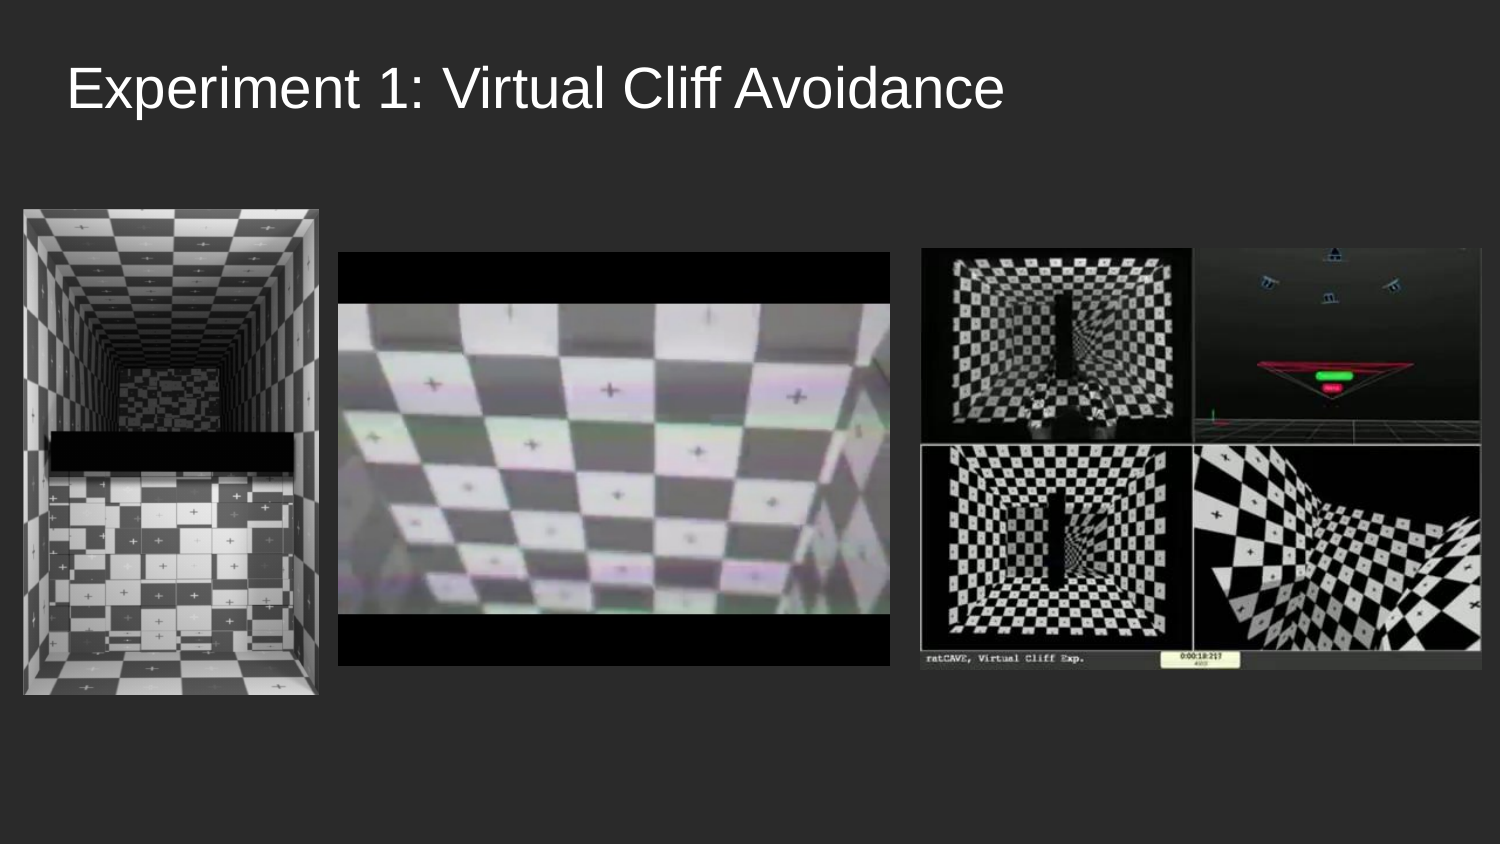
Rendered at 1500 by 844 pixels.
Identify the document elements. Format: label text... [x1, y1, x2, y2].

picture [23, 209, 319, 695]
picture [338, 252, 890, 666]
picture [920, 248, 1482, 670]
title Experiment 1: Virtual Cliff Avoidance [51, 35, 1449, 130]
